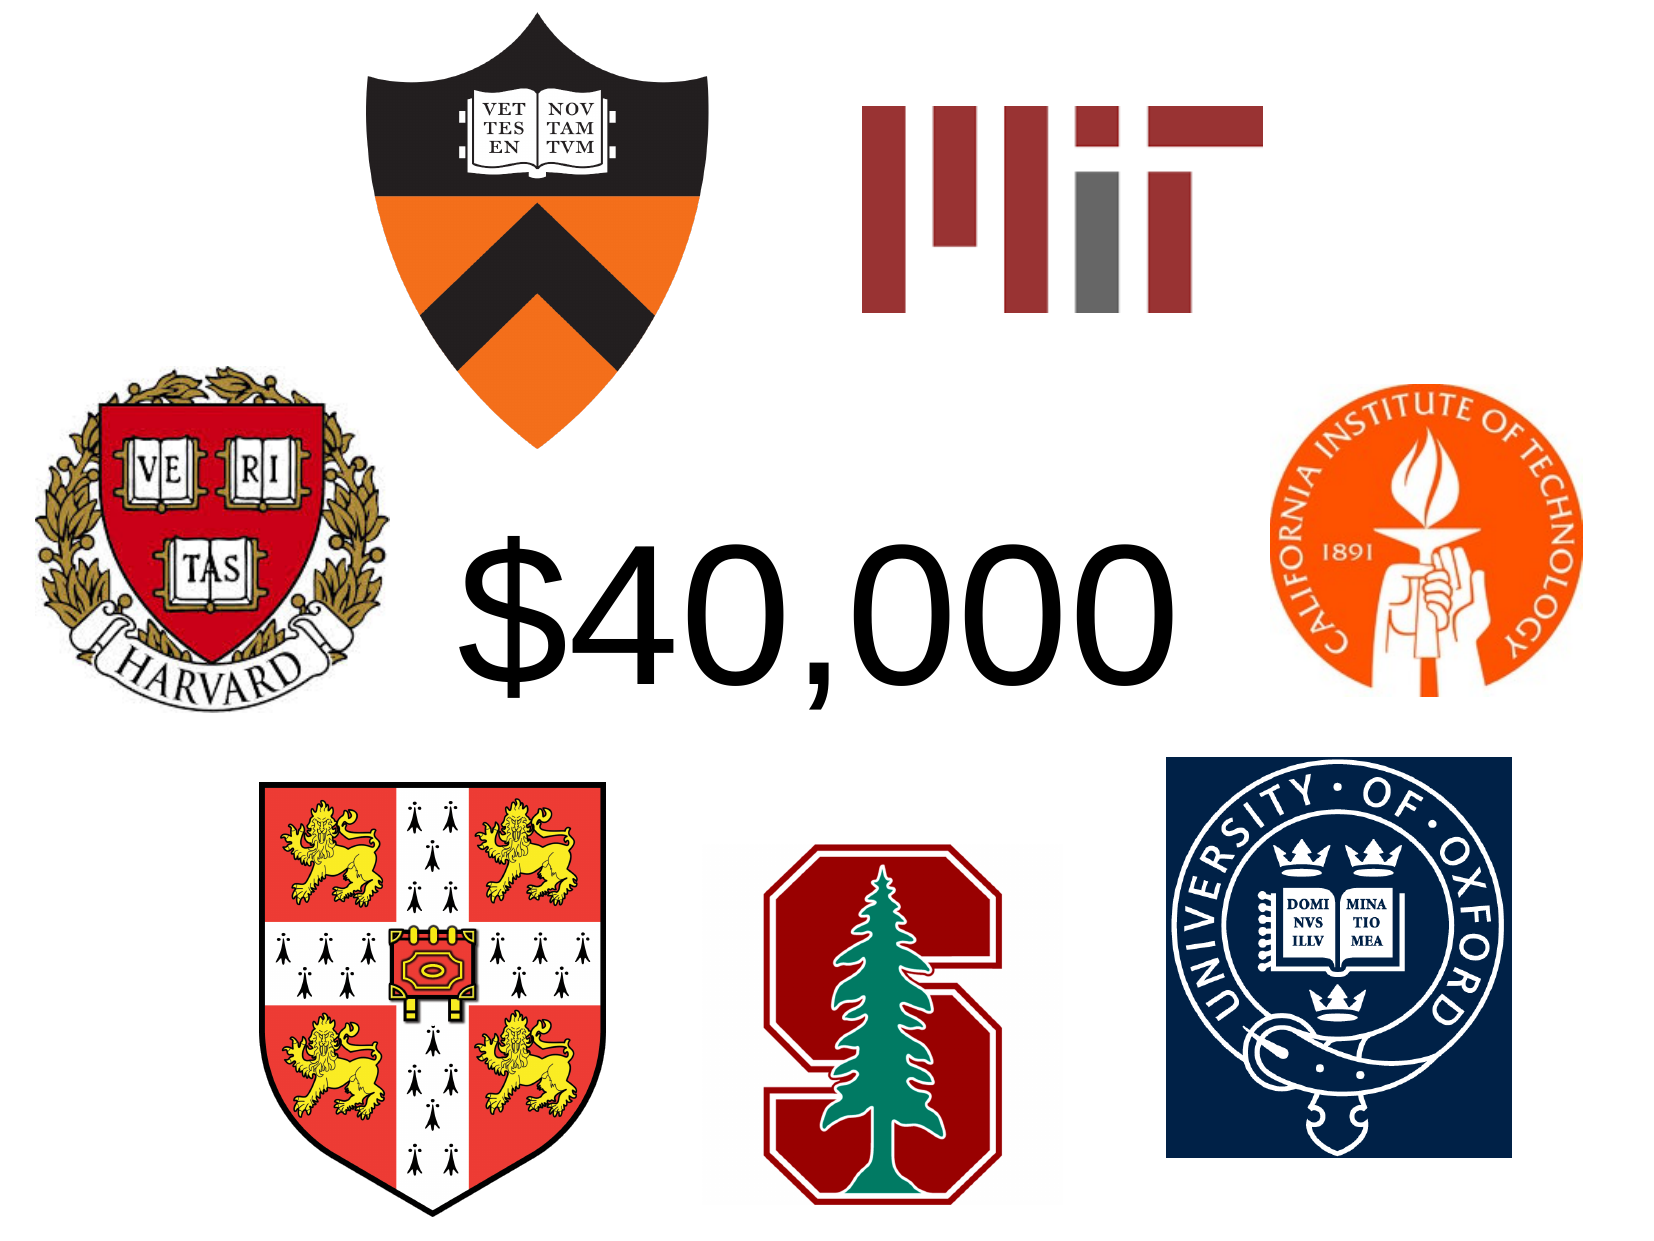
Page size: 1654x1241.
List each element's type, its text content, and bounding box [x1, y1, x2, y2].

text_box $40,000 [442, 496, 1241, 735]
picture [1270, 384, 1583, 697]
picture [259, 782, 606, 1217]
picture [35, 12, 709, 713]
picture [702, 844, 1063, 1205]
picture [862, 106, 1263, 313]
picture [1166, 757, 1512, 1158]
